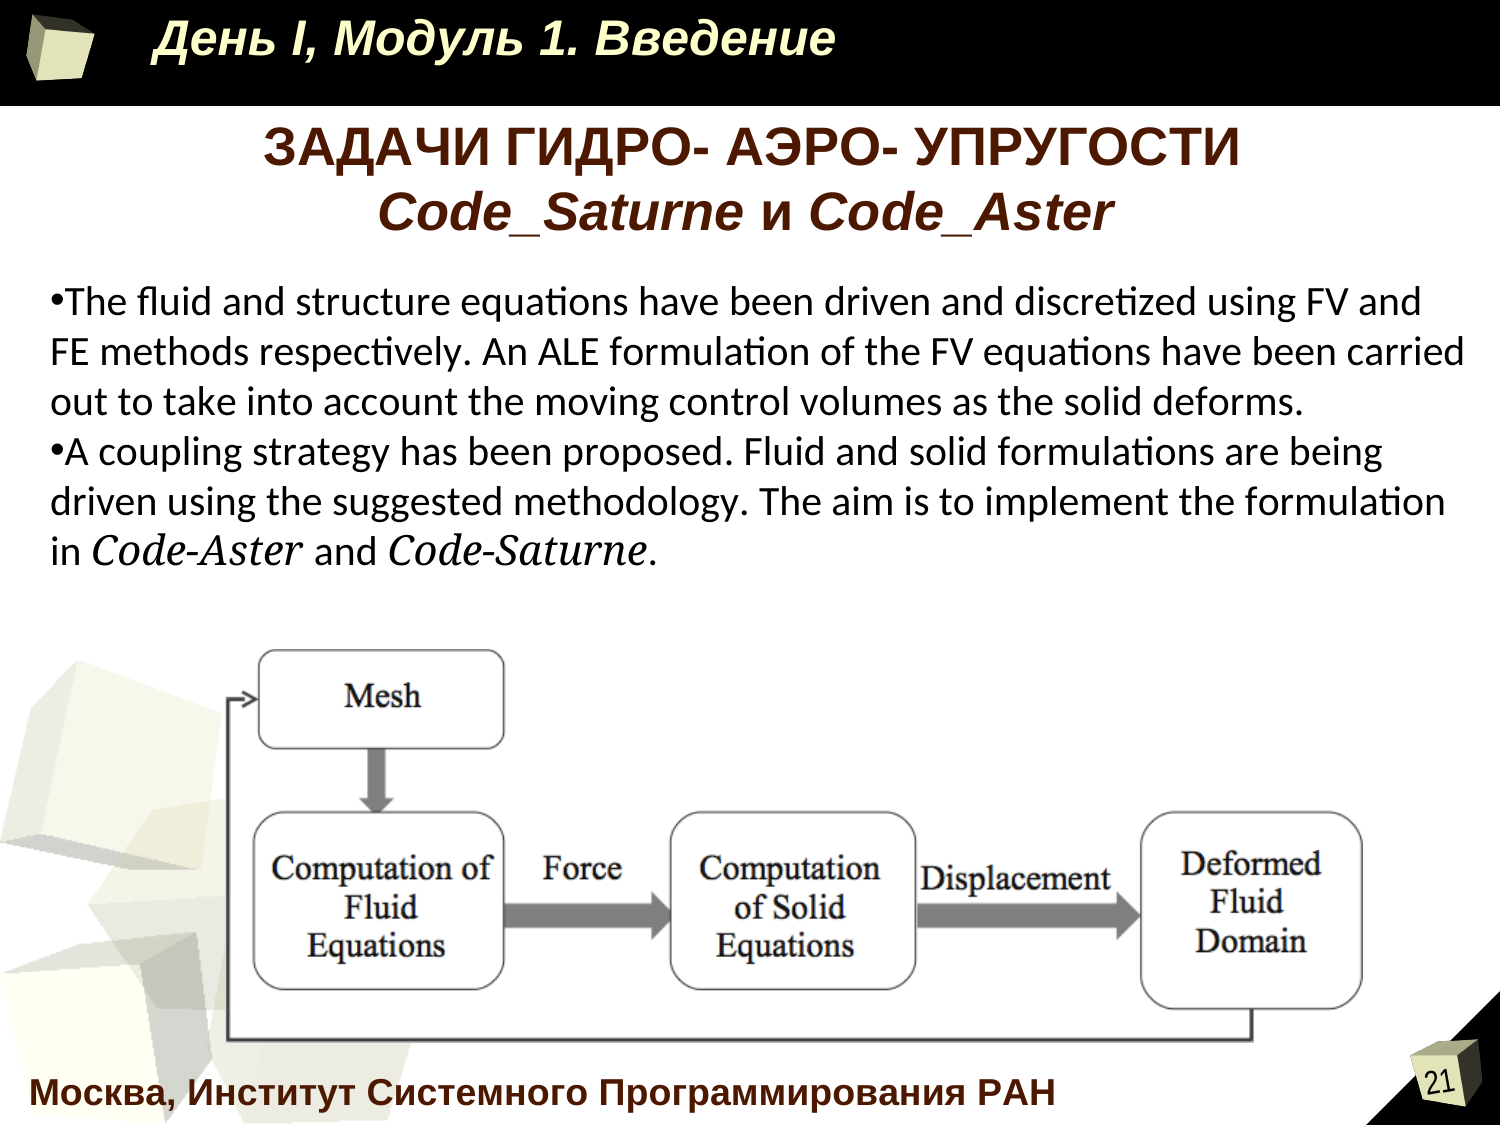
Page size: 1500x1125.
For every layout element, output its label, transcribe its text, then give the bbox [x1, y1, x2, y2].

picture [0, 649, 1363, 1125]
text_box ЗАДАЧИ ГИДРО- АЭРО- УПРУГОСТИ Code_Saturne и Code_Aster [5, 103, 1500, 249]
picture [423, 1088, 433, 1102]
text_box The fluid and structure equations have been driven and discretized using FV and FE methods respectively. An ALE formulation of the FV equations have been carried out to take into account the moving control volumes as the solid deforms. A coupling strategy has been proposed. Fluid and solid formulations are being driven using the suggested methodology. The aim is to implement the formulation in Code-Aster and Code-Saturne. [35, 266, 1483, 582]
